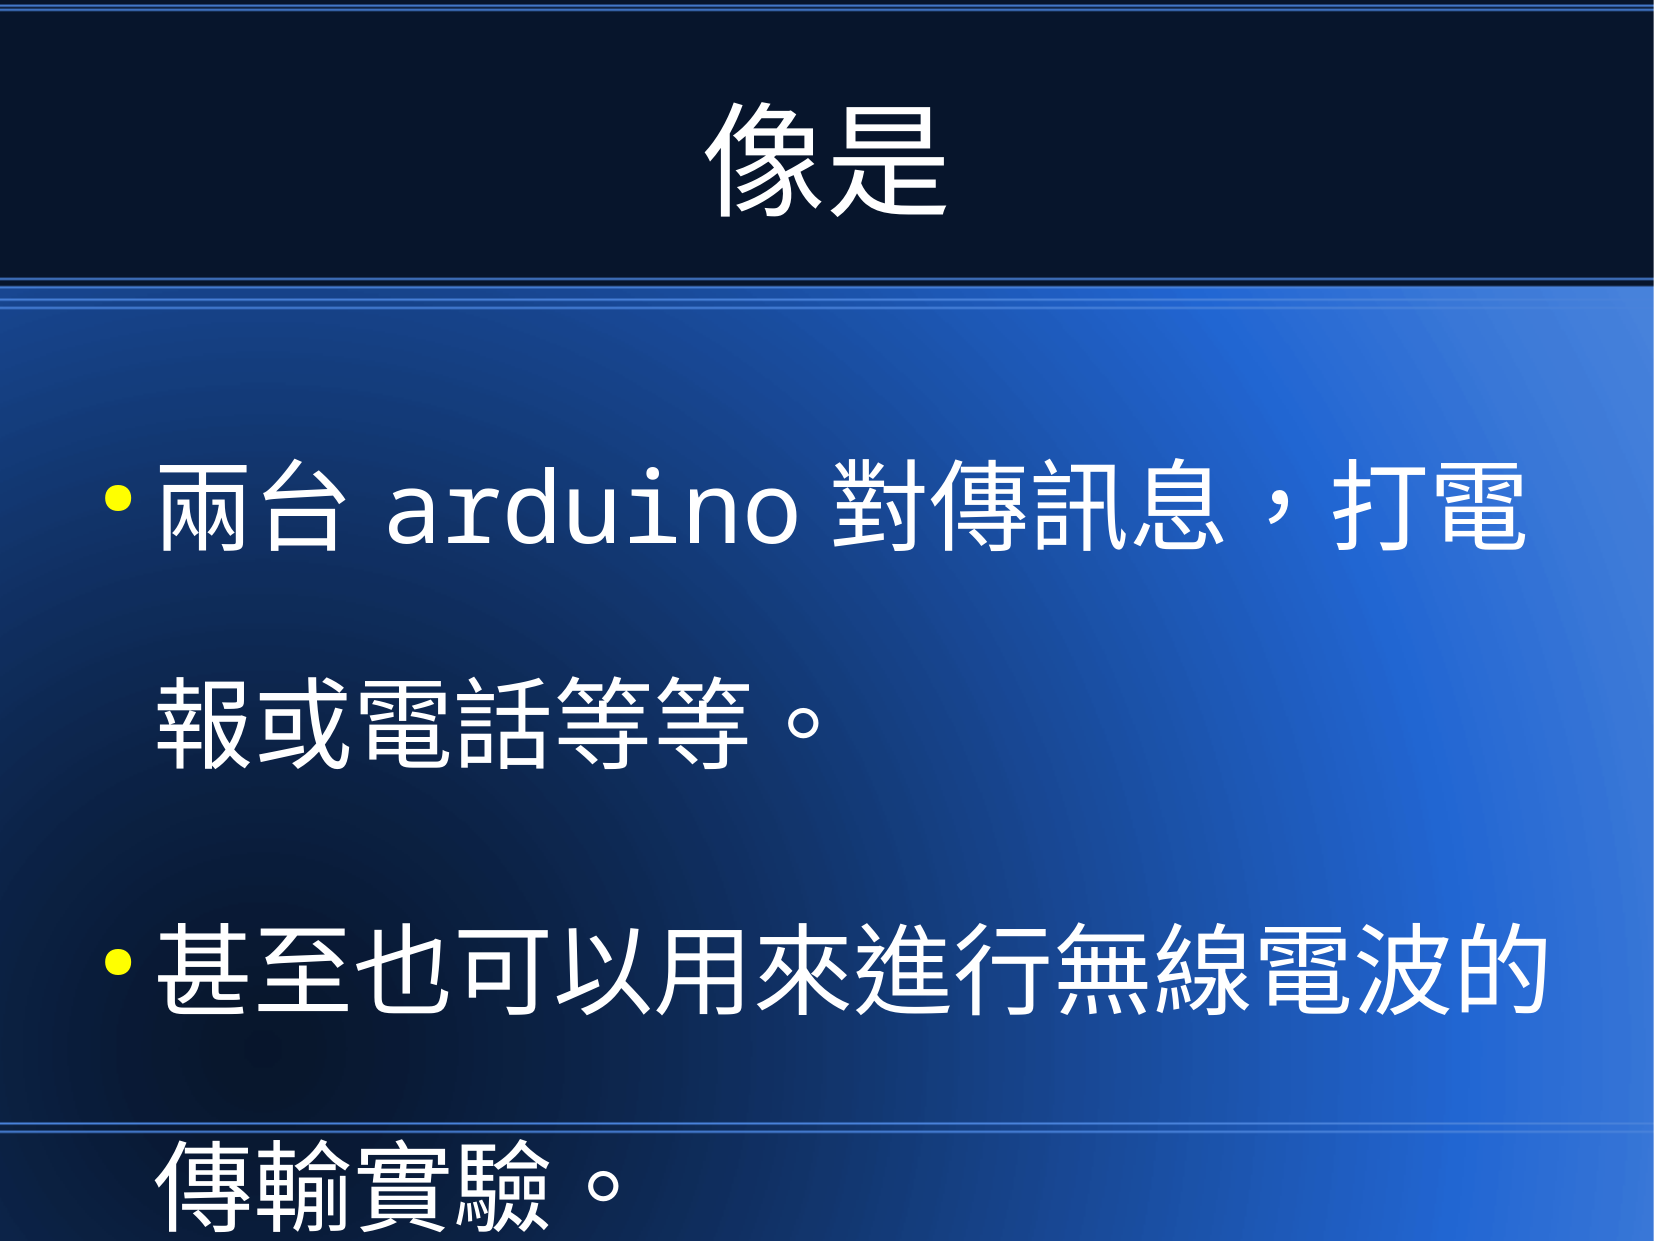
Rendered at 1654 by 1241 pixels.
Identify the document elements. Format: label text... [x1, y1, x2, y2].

title 像是 [82, 49, 1571, 257]
picture [0, 0, 1654, 1241]
list 兩台arduino對傳訊息，打電報或電話等等。 甚至也可以用來進行無線電波的傳輸實驗。 [82, 355, 1571, 1241]
